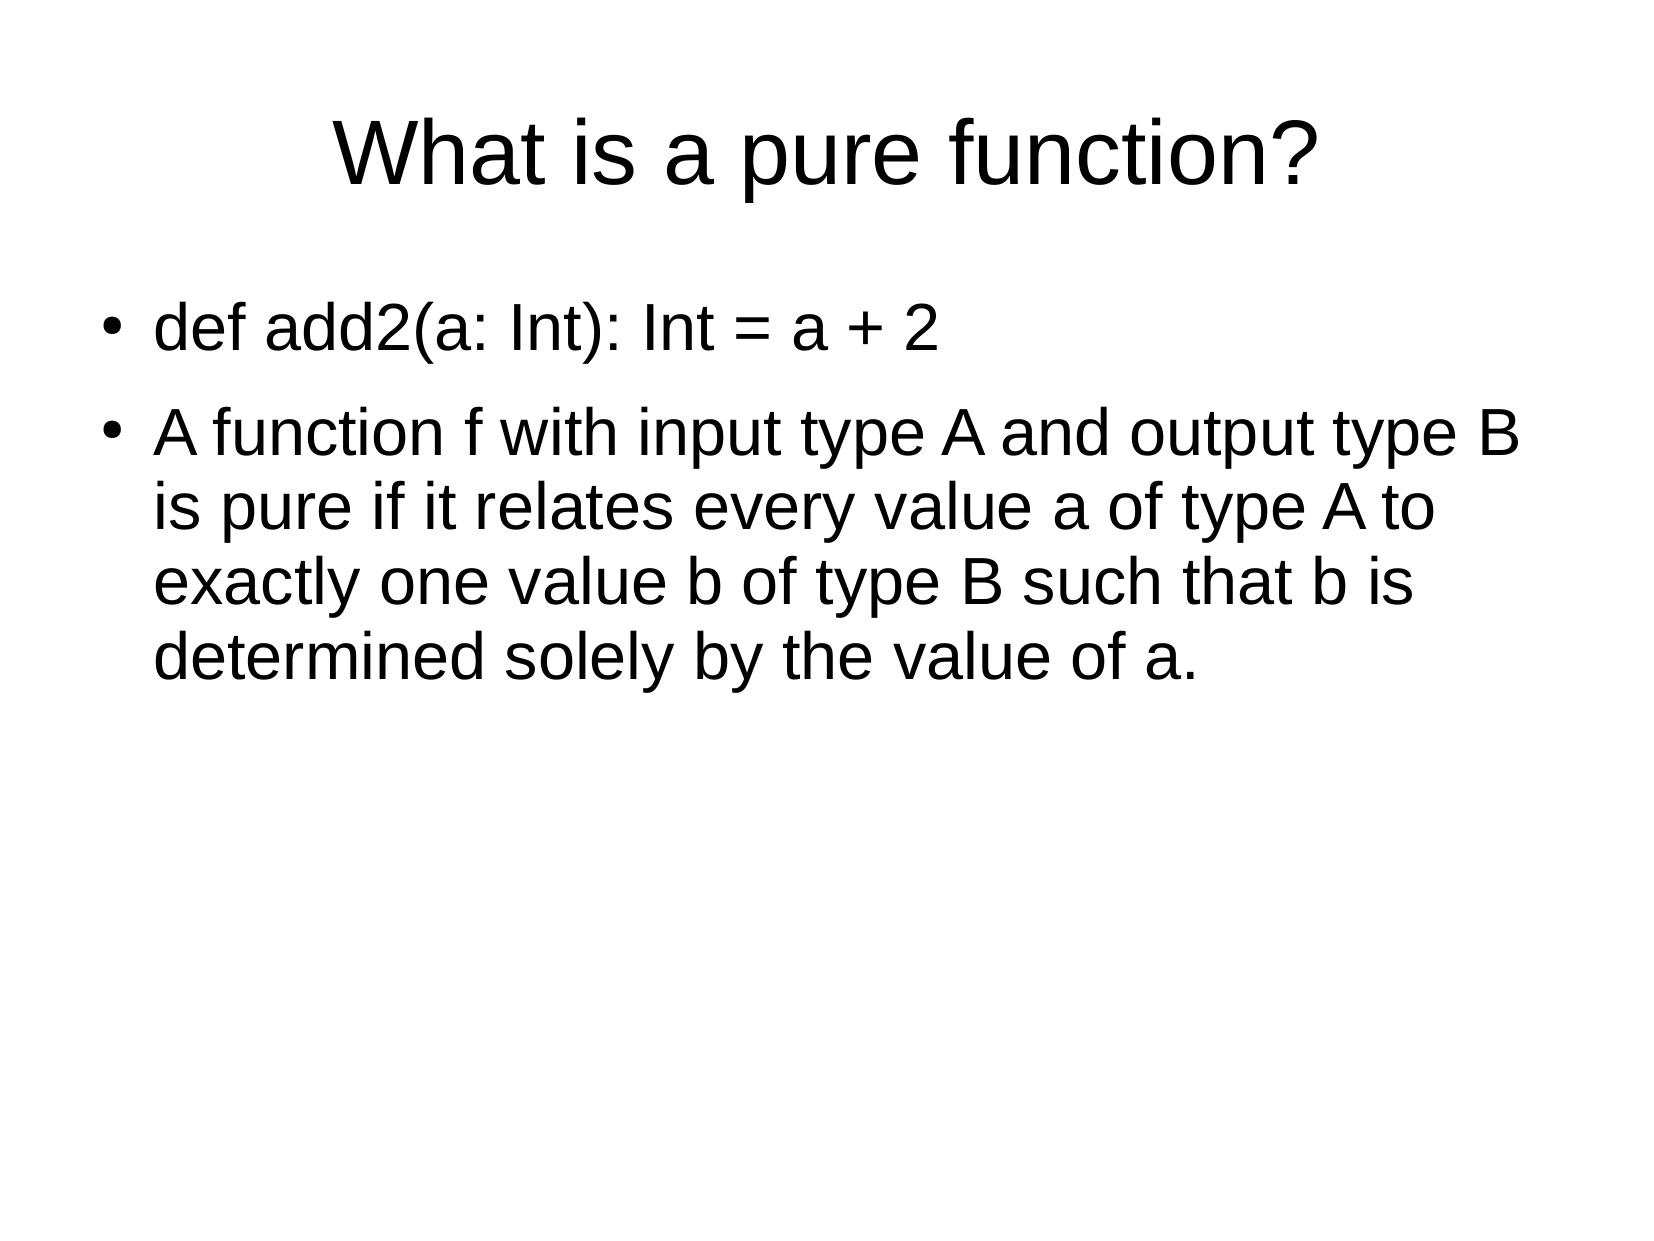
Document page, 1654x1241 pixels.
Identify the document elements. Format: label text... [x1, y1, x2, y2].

title What is a pure function? [82, 49, 1571, 257]
list def add2(a: Int): Int = a + 2 A function f with input type A and output type B is pure if it relates every value a of type A to exactly one value b of type B such that b is determined solely by the value of a. [82, 290, 1571, 1109]
